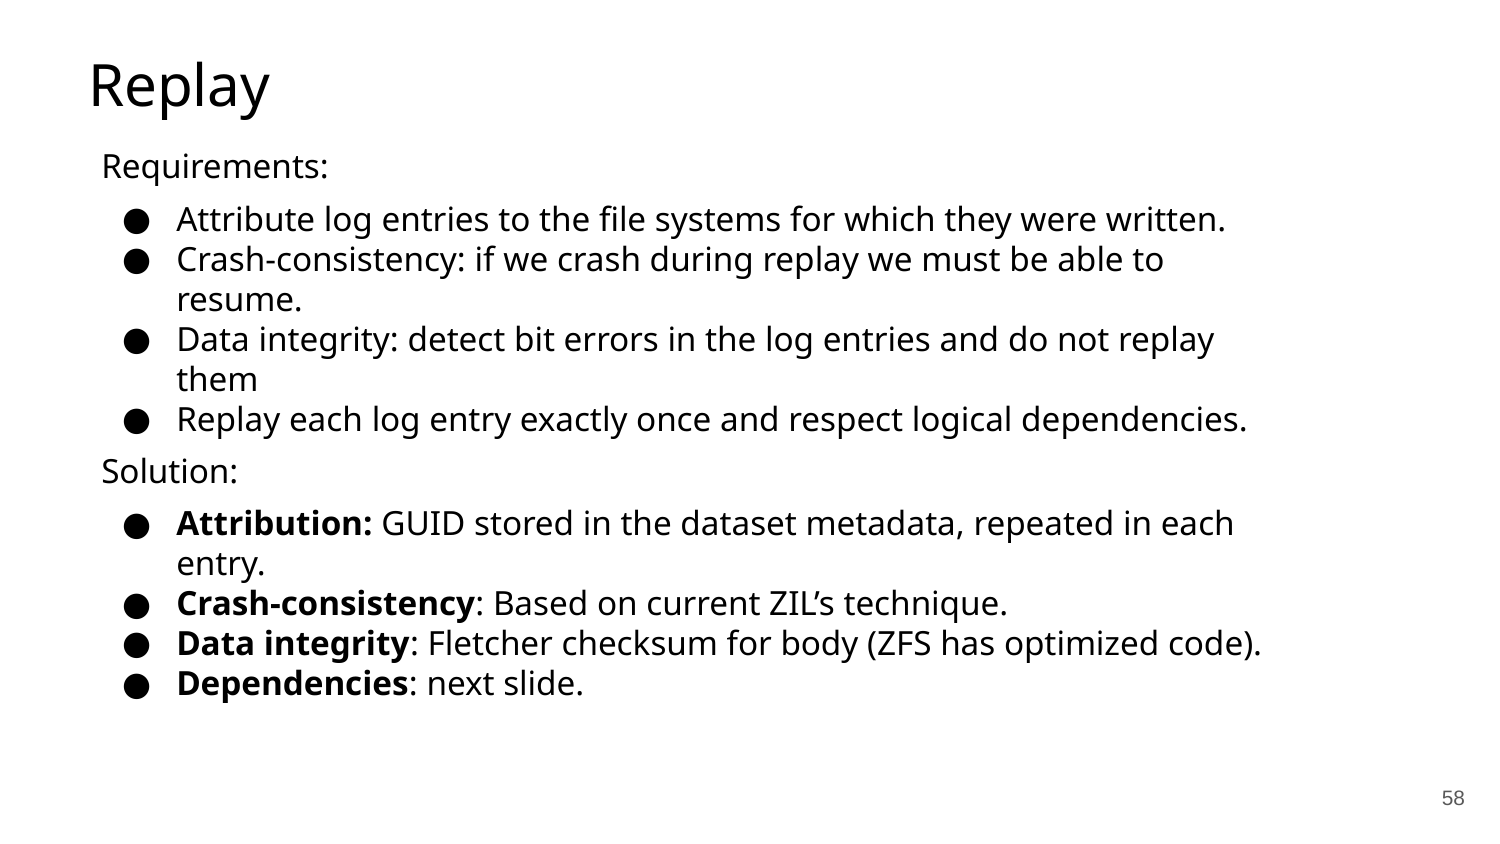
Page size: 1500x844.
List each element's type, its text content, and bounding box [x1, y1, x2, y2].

slide_number <number> [1389, 764, 1480, 830]
text_box Requirements: Attribute log entries to the file systems for which they were written. Crash-consistency: if we crash during replay we must be able to resume. Data integrity: detect bit errors in the log entries and do not replay them Replay each log entry exactly once and respect logical dependencies. Solution: Attribution: GUID stored in the dataset metadata, repeated in each entry. Crash-consistency: Based on current ZIL’s technique. Data integrity: Fletcher checksum for body (ZFS has optimized code). Dependencies: next slide. [86, 130, 1284, 213]
title Replay [73, 33, 867, 165]
